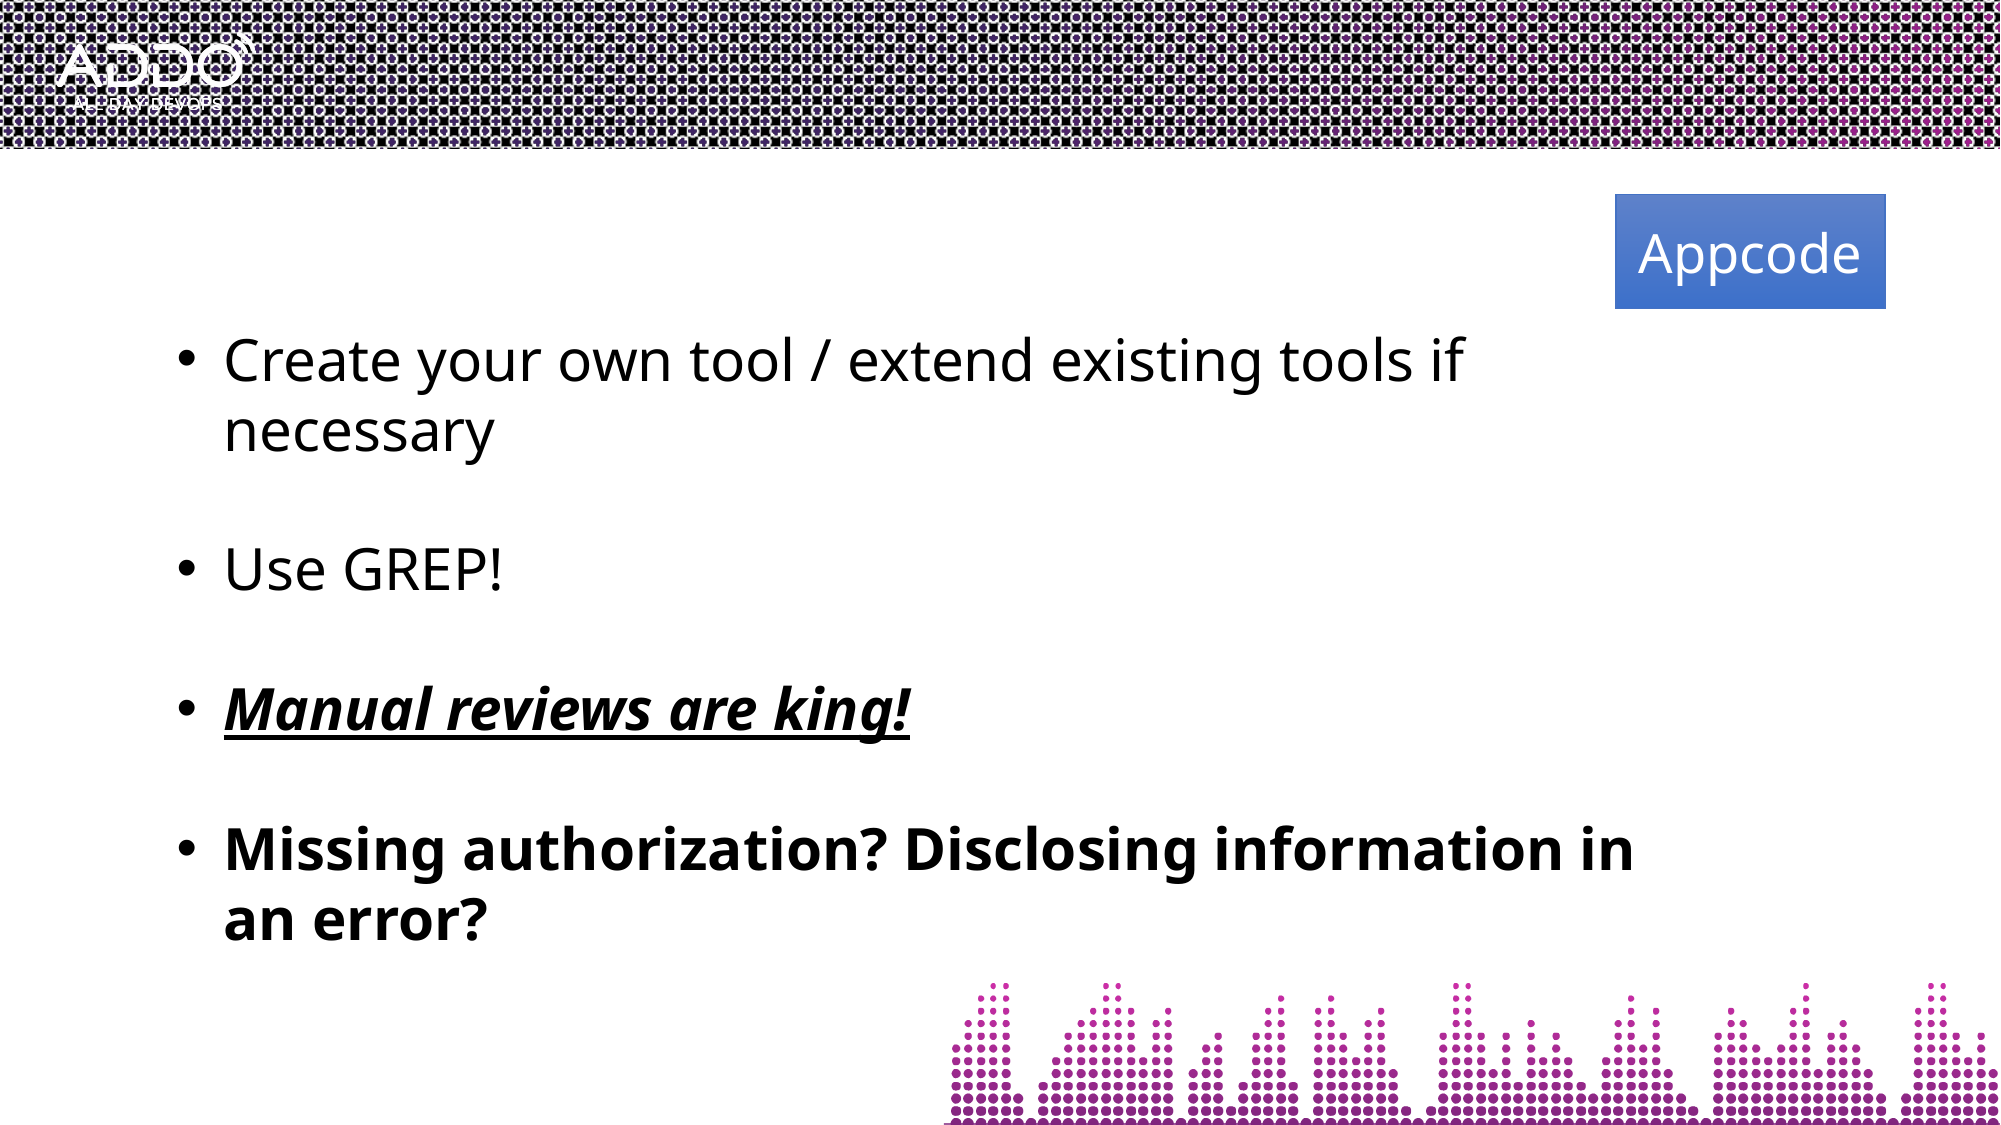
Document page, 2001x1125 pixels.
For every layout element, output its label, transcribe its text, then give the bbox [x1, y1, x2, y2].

picture [943, 983, 2000, 1125]
picture [0, 0, 2000, 149]
text_box Appcode [1616, 194, 1885, 309]
text_box Create your own tool / extend existing tools if necessary Use GREP! Manual reviews are king! Missing authorization? Disclosing information in an error? [161, 315, 1686, 826]
